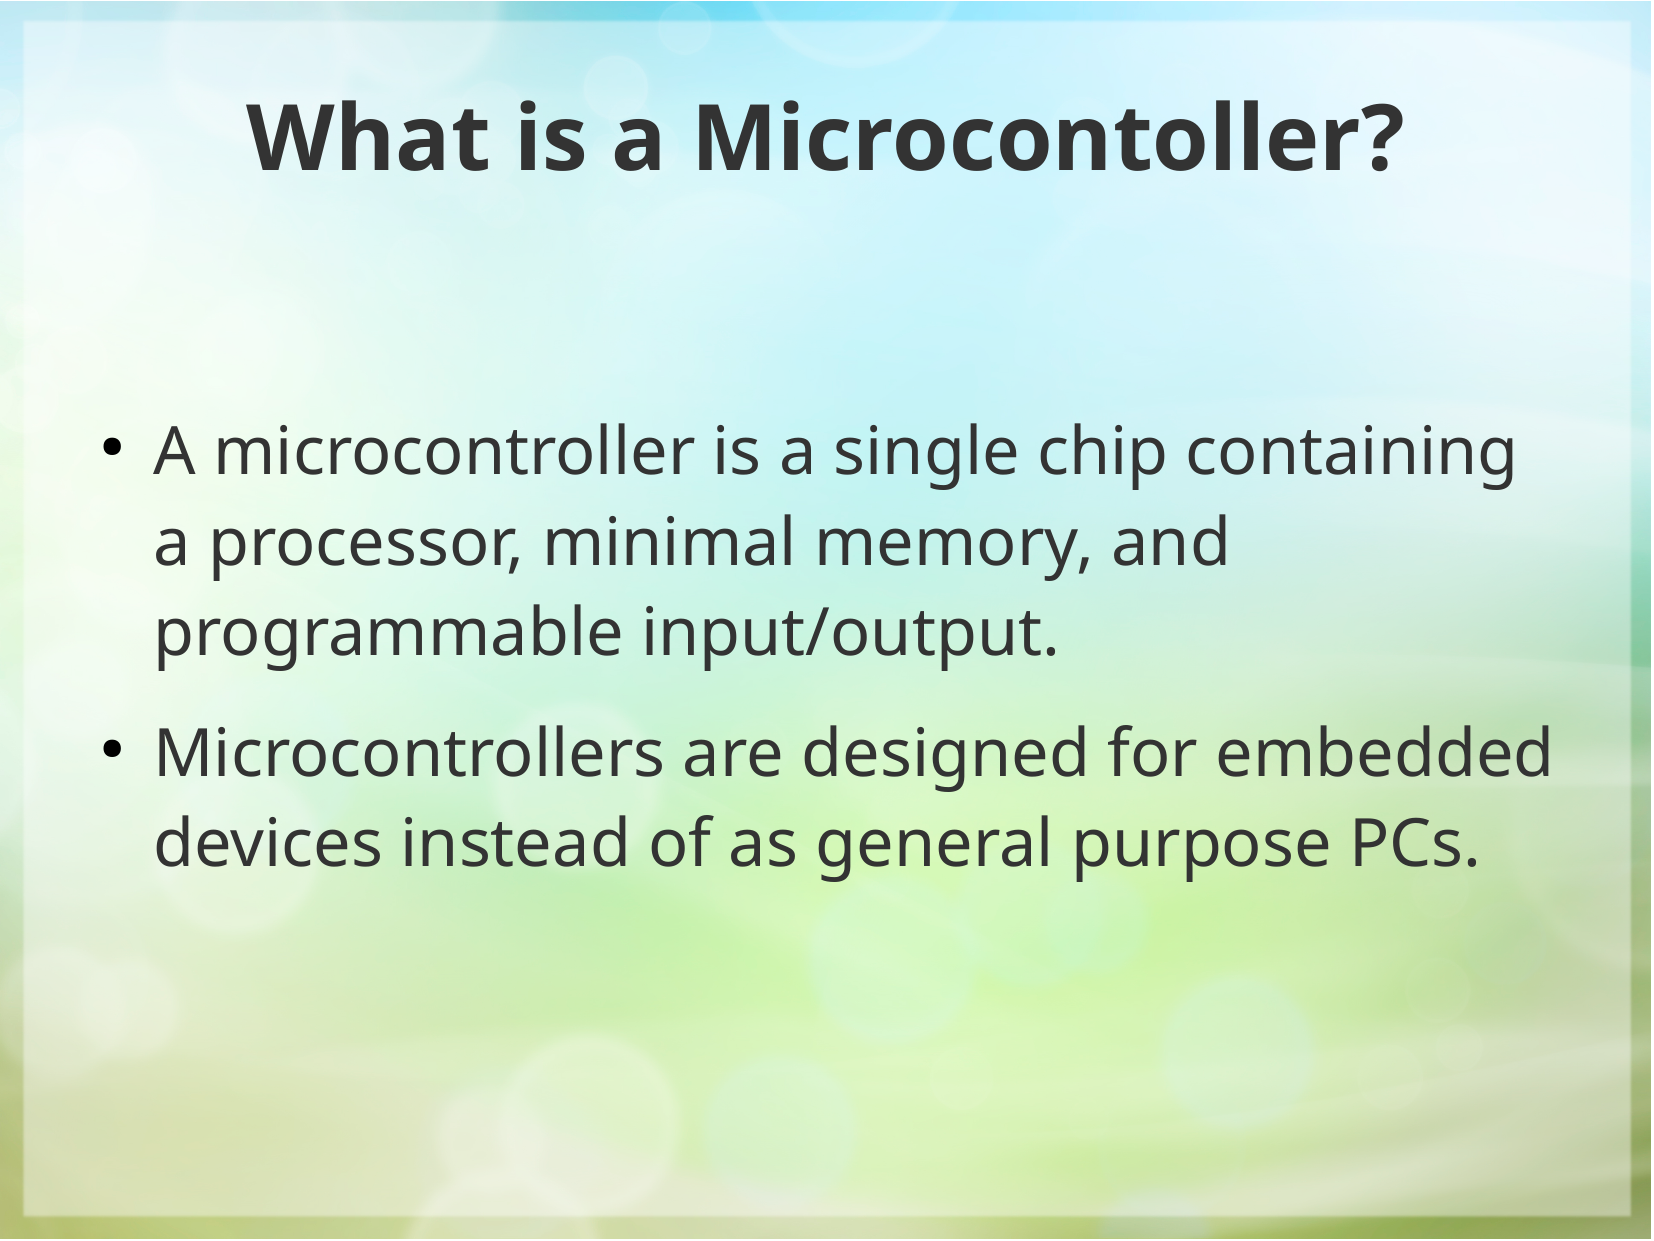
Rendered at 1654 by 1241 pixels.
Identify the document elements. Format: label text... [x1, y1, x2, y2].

list A microcontroller is a single chip containing a processor, minimal memory, and programmable input/output. Microcontrollers are designed for embedded devices instead of as general purpose PCs. [82, 285, 1571, 1005]
title What is a Microcontoller? [82, 60, 1571, 211]
picture [0, 1, 1651, 1239]
